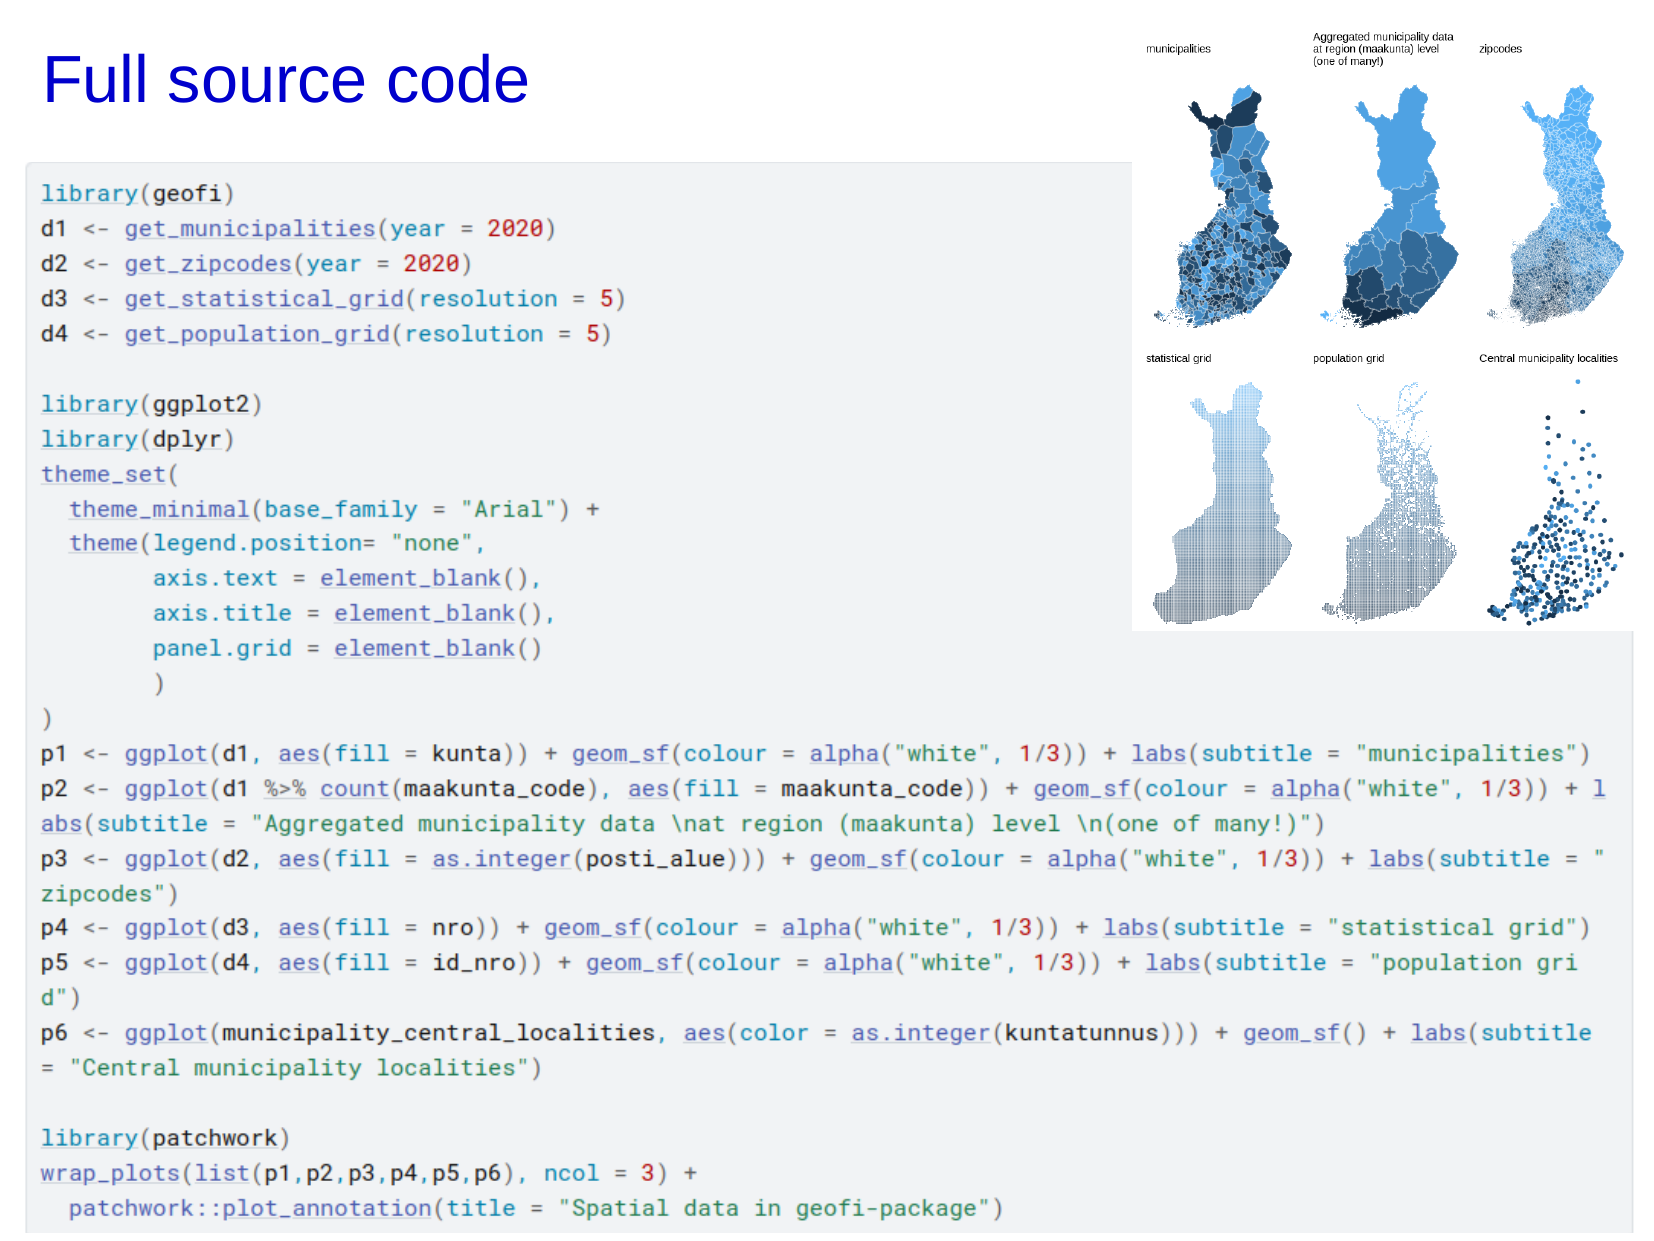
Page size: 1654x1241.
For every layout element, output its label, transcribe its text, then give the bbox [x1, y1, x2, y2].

title Full source code [42, 31, 1632, 129]
picture [15, 23, 1642, 1233]
